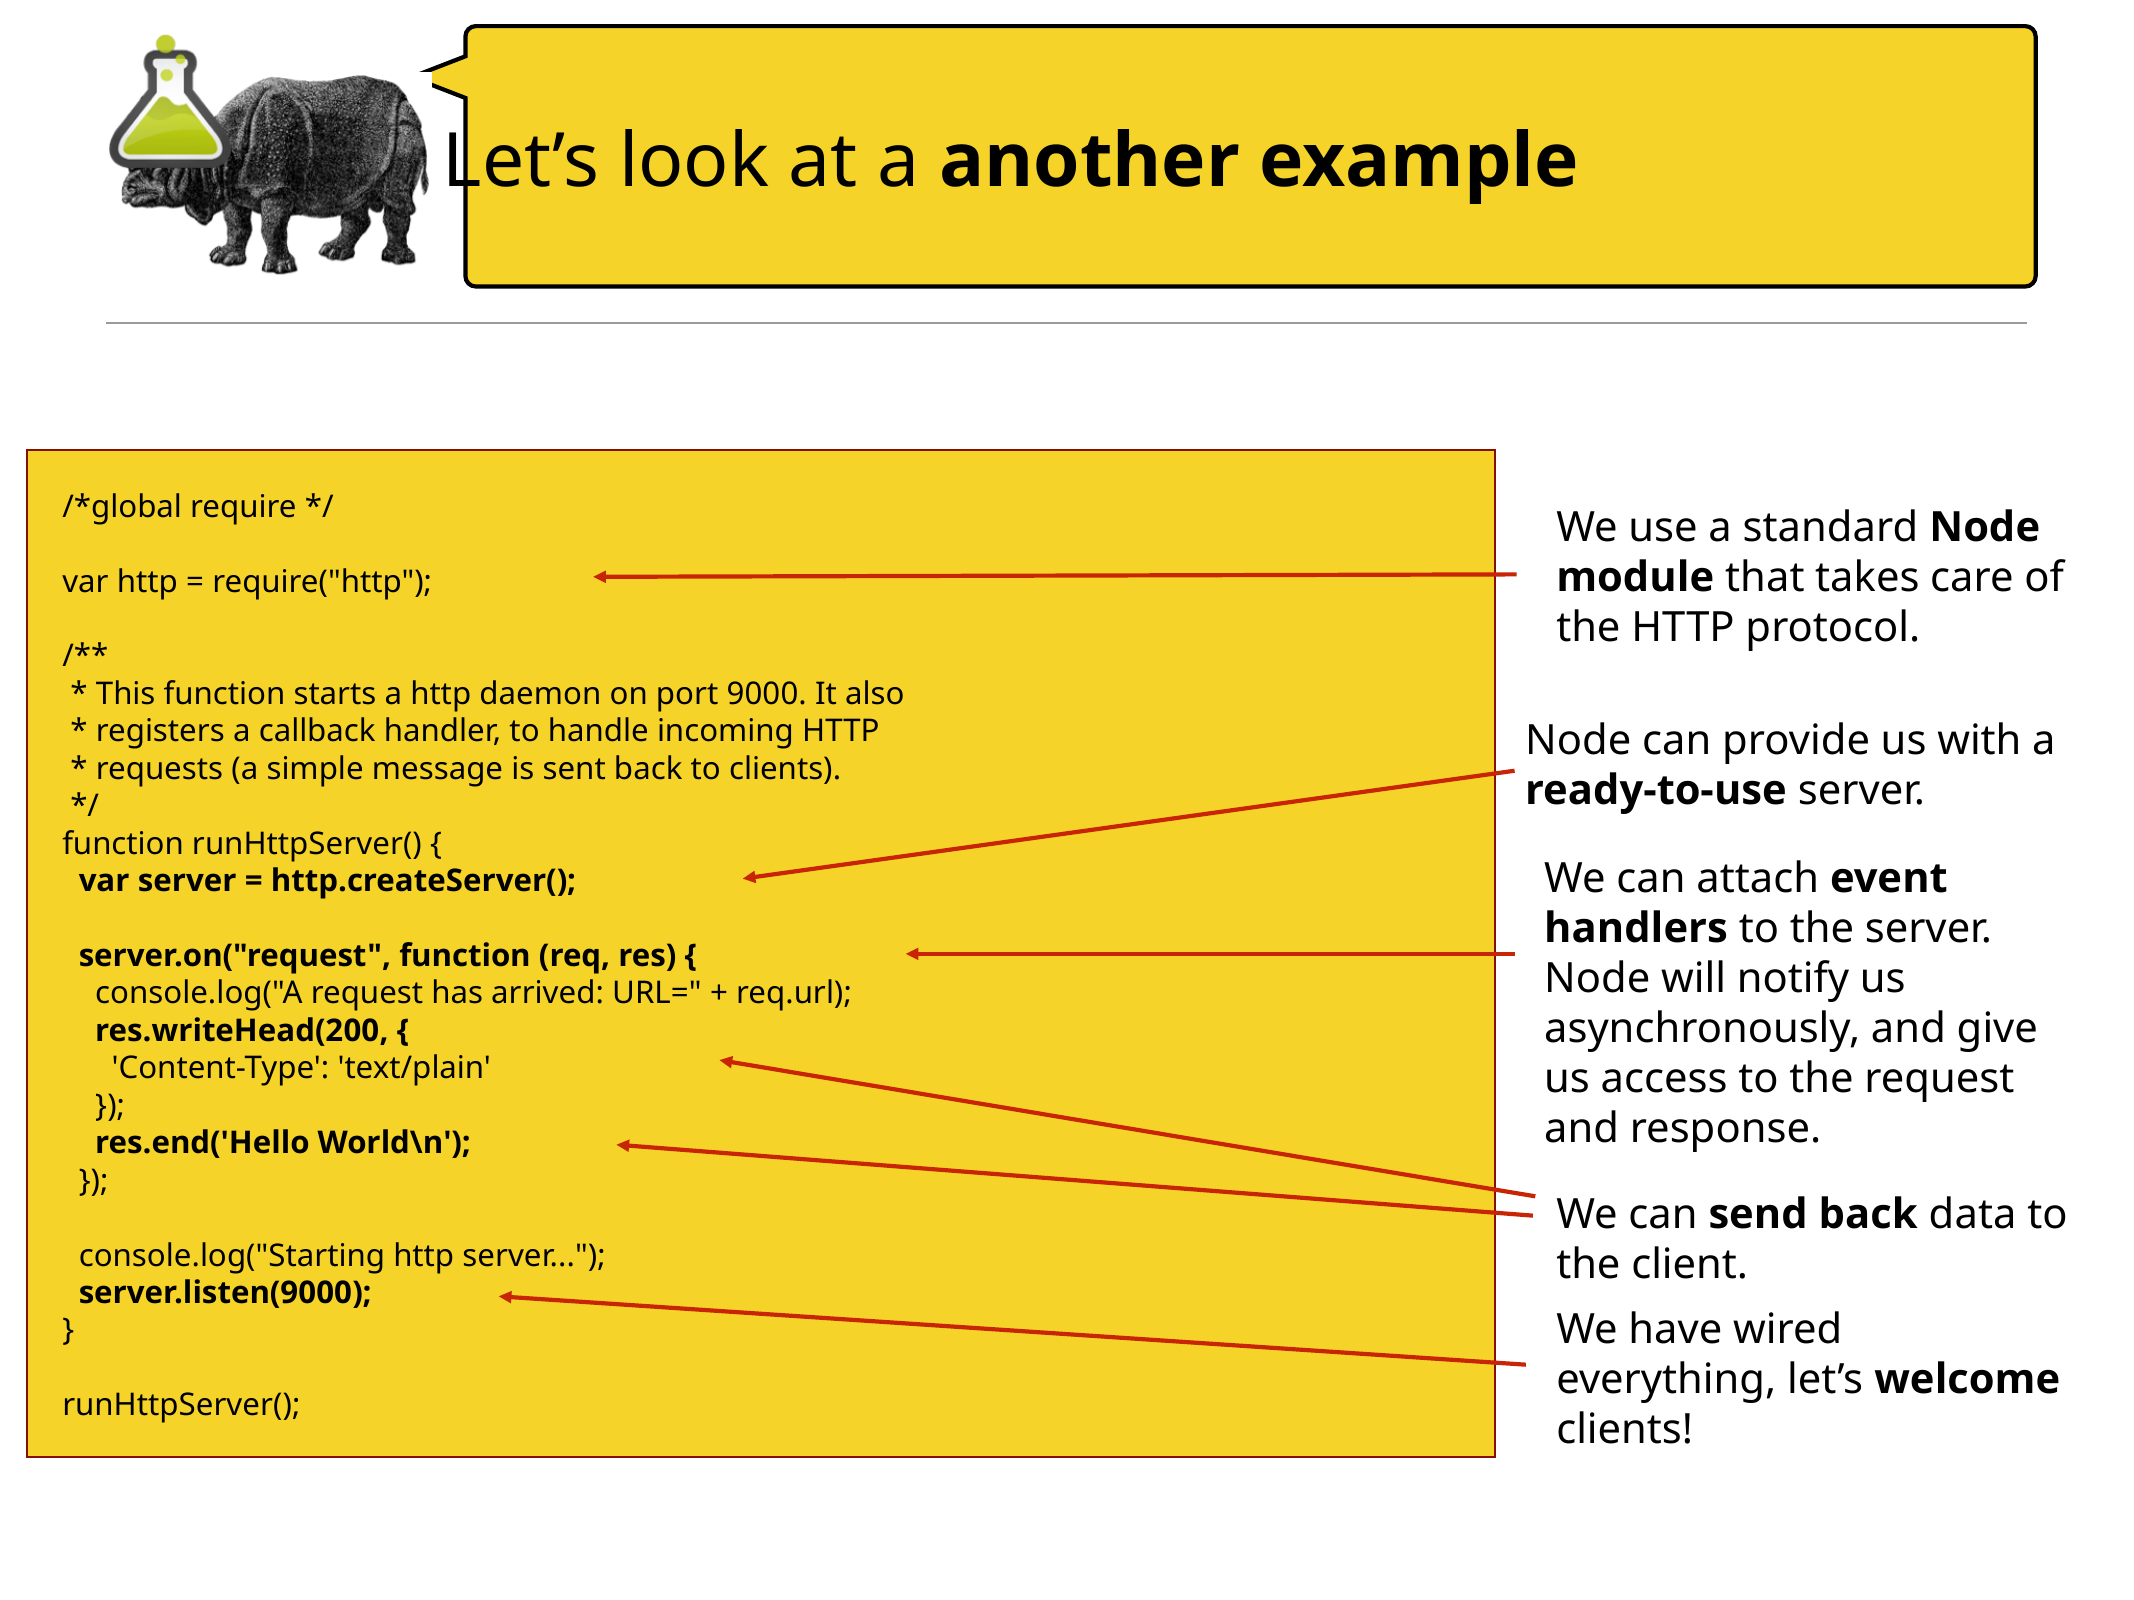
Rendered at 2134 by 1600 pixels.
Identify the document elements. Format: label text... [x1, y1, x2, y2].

text_box Node can provide us with a ready-to-use server. [1516, 703, 2108, 821]
text_box We can send back data to the client. [1548, 1178, 2077, 1293]
text_box Let’s look at a another example [424, 26, 2036, 287]
text_box We can attach event handlers to the server. Node will notify us asynchronously, and give us access to the request and response. [1535, 842, 2089, 1159]
text_box We use a standard Node module that takes care of the HTTP protocol. [1548, 490, 2077, 658]
picture [108, 34, 432, 278]
text_box /*global require */ var http = require("http"); /** * This function starts a http daemon on port 9000. It also * registers a callback handler, to handle incoming HTTP * requests (a simple message is sent back to clients). */ function runHttpServer() { var server = http.createServer(); server.on("request", function (req, res) { console.log("A request has arrived: URL=" + req.url); res.writeHead(200, { 'Content-Type': 'text/plain' }); res.end('Hello World\n'); }); console.log("Starting http server..."); server.listen(9000); } runHttpServer(); [26, 450, 1495, 1458]
text_box We have wired everything, let’s welcome clients! [1548, 1293, 2077, 1461]
